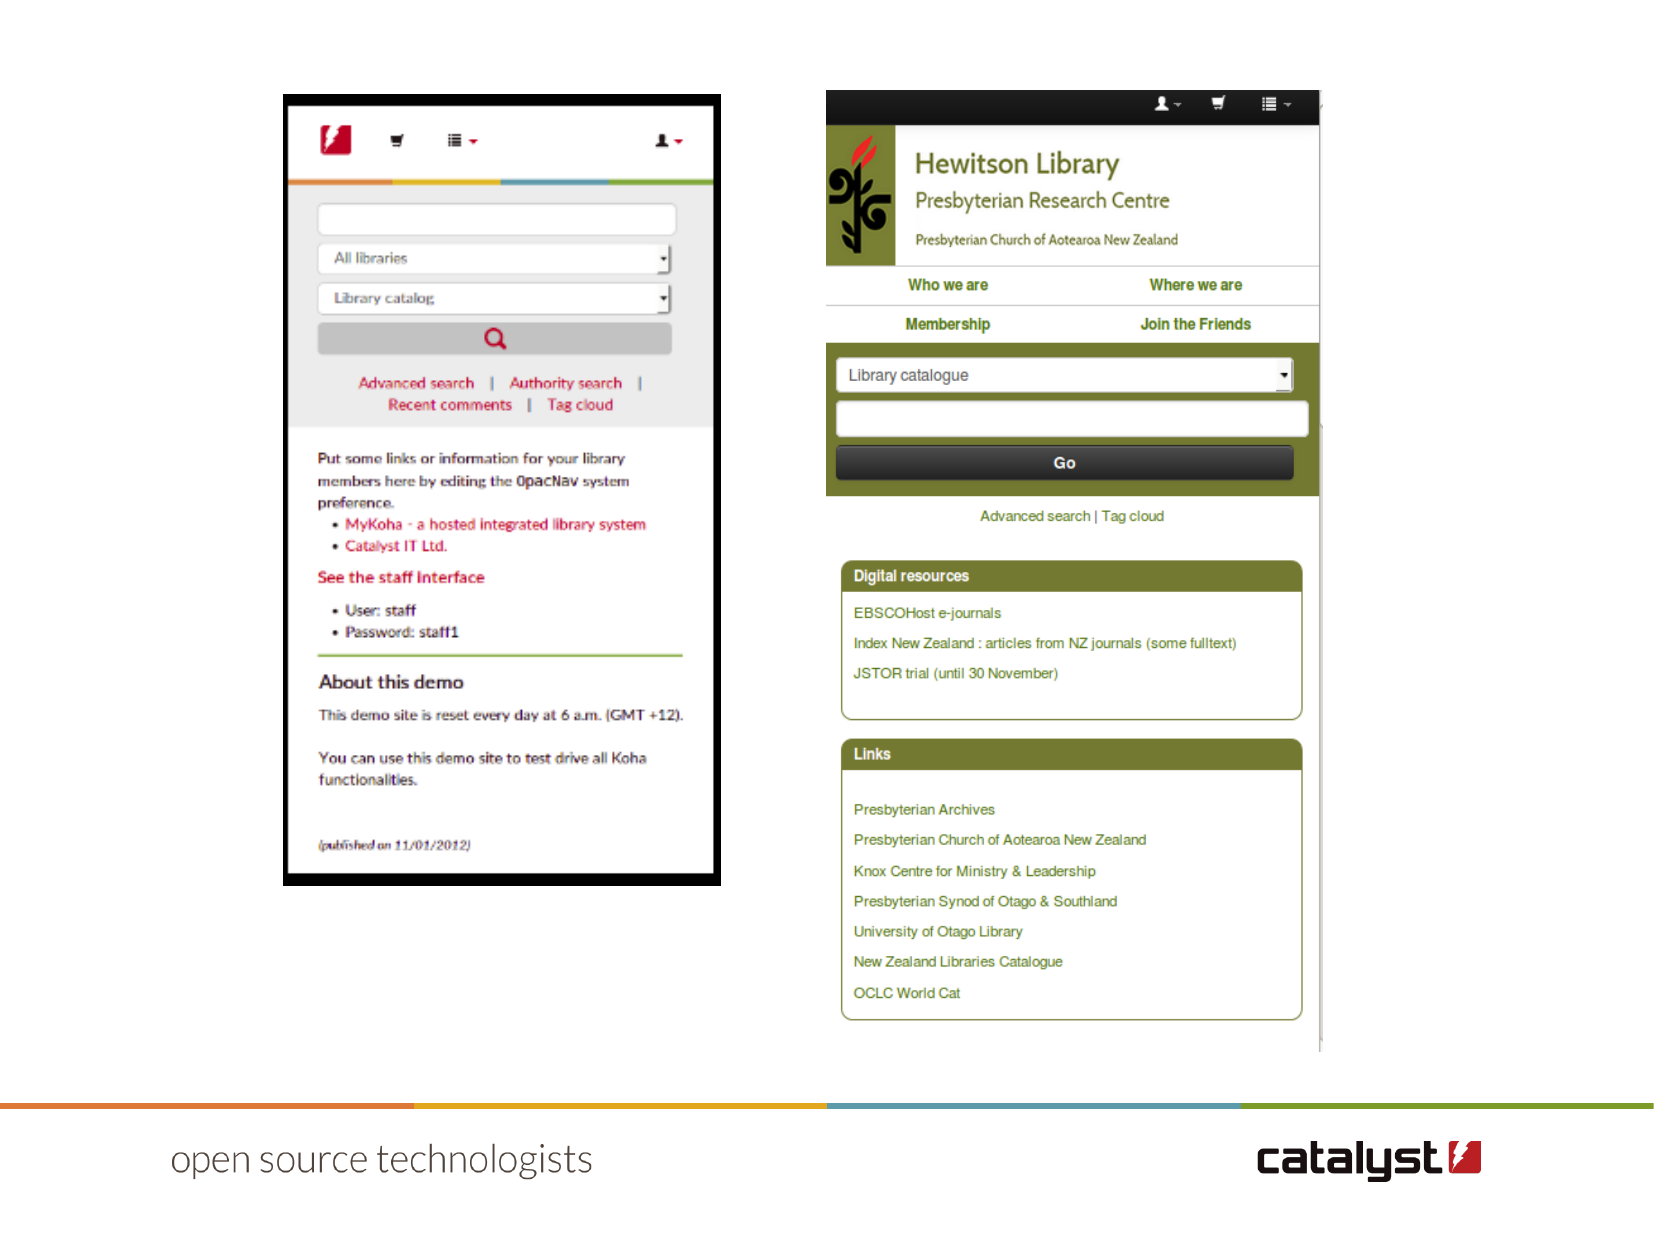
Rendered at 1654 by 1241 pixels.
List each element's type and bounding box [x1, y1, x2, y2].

picture [826, 90, 1323, 1052]
picture [0, 1103, 1654, 1182]
picture [283, 94, 721, 886]
